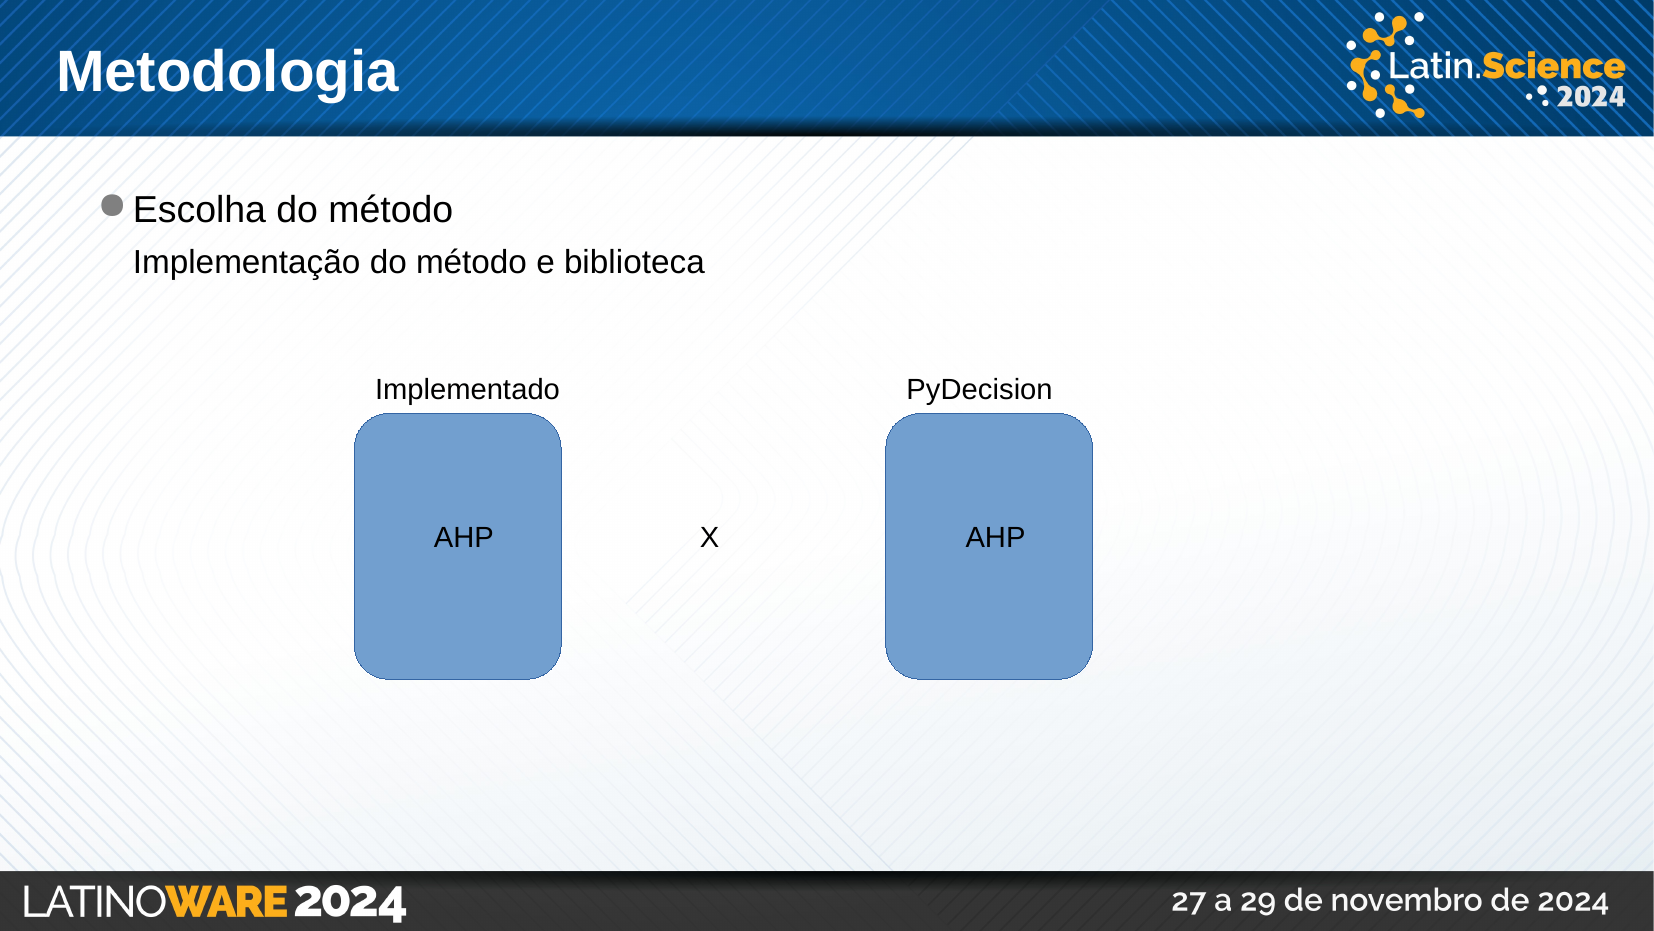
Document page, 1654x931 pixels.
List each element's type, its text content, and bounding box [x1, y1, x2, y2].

text_box PyDecision​ [856, 365, 1093, 414]
text_box Metodologia​ [41, 8, 1300, 129]
text_box [354, 413, 562, 680]
picture [0, 0, 1654, 931]
text_box AHP [916, 513, 1063, 562]
text_box Implementado​ [324, 365, 591, 414]
text_box Escolha do método​ [82, 177, 1571, 815]
text_box [885, 413, 1093, 680]
text_box AHP [383, 513, 532, 562]
text_box X [649, 513, 916, 562]
text_box Implementação do método e biblioteca​ [118, 236, 857, 289]
